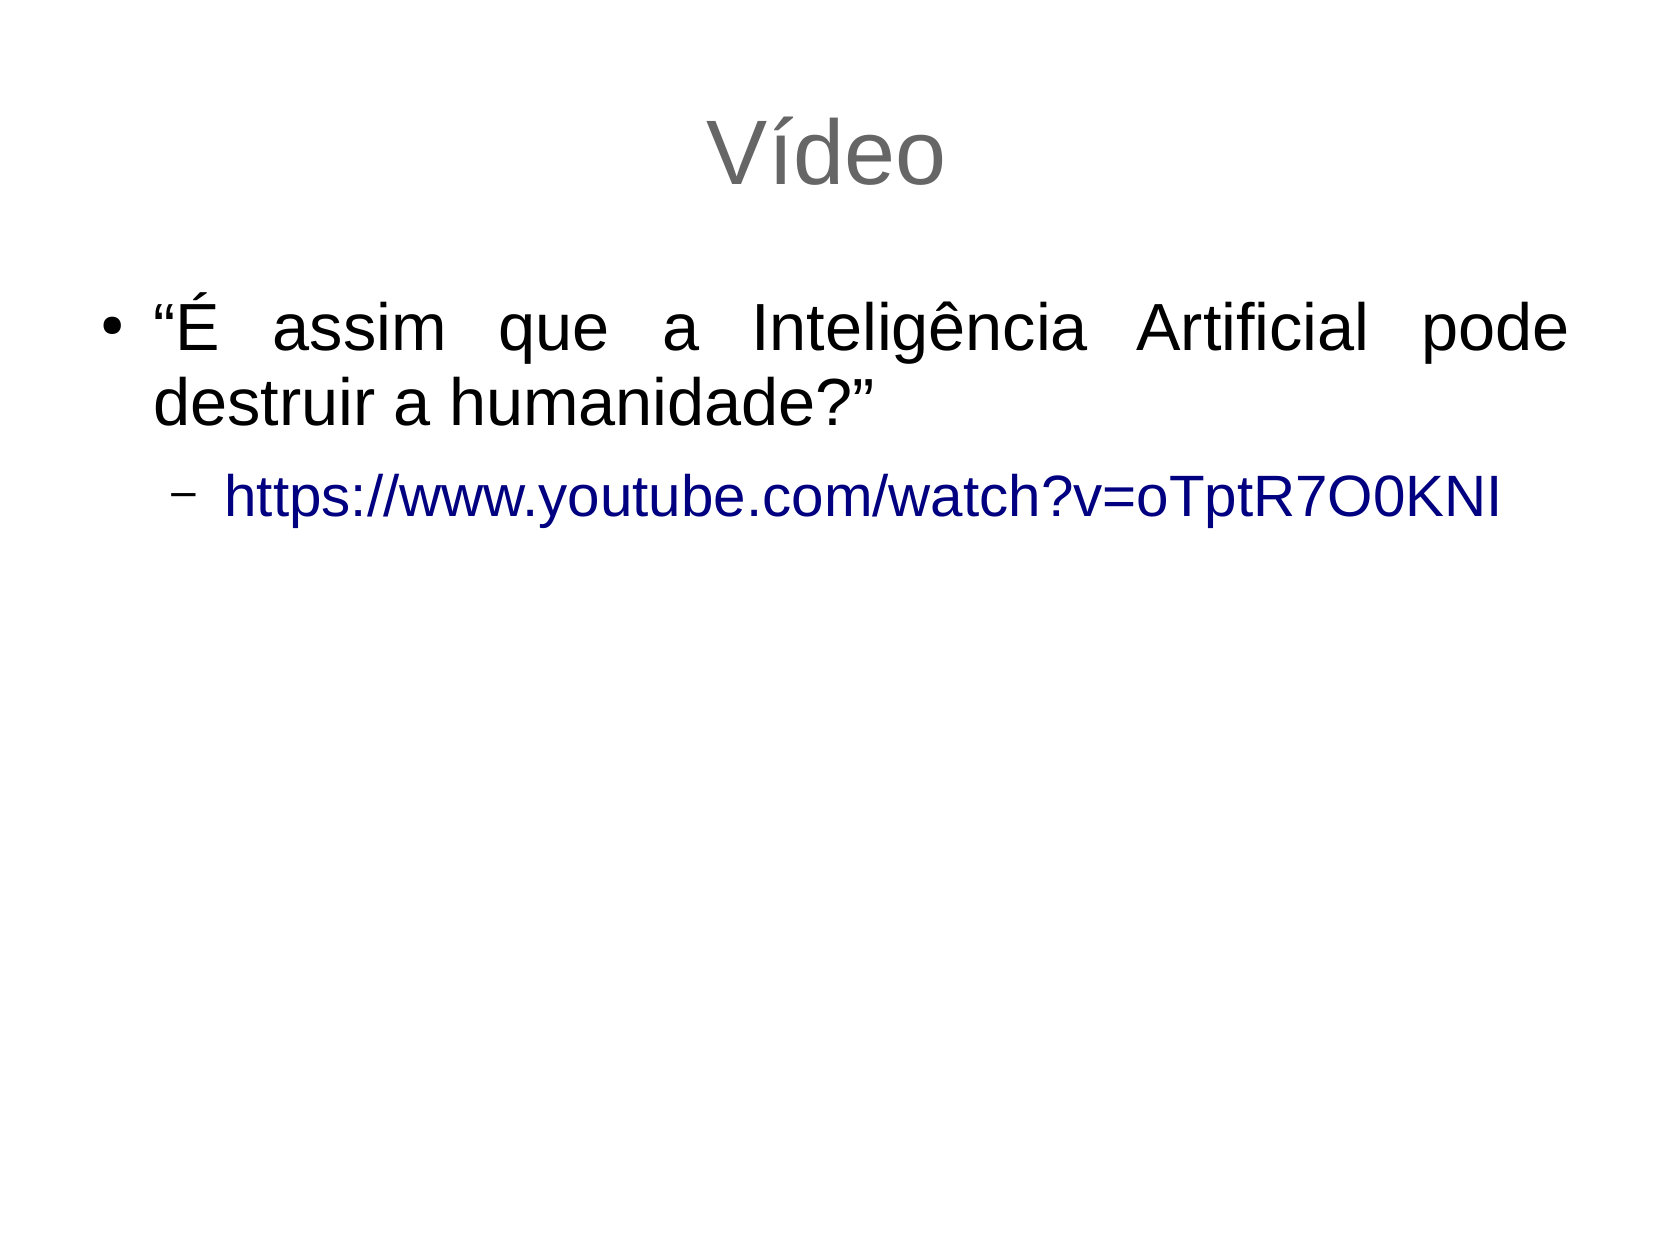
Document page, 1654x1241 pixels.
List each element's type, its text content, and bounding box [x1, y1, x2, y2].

list “É assim que a Inteligência Artificial pode destruir a humanidade?” https://www.youtube.com/watch?v=oTptR7O0KNI [82, 290, 1571, 1158]
title Vídeo [82, 49, 1571, 257]
